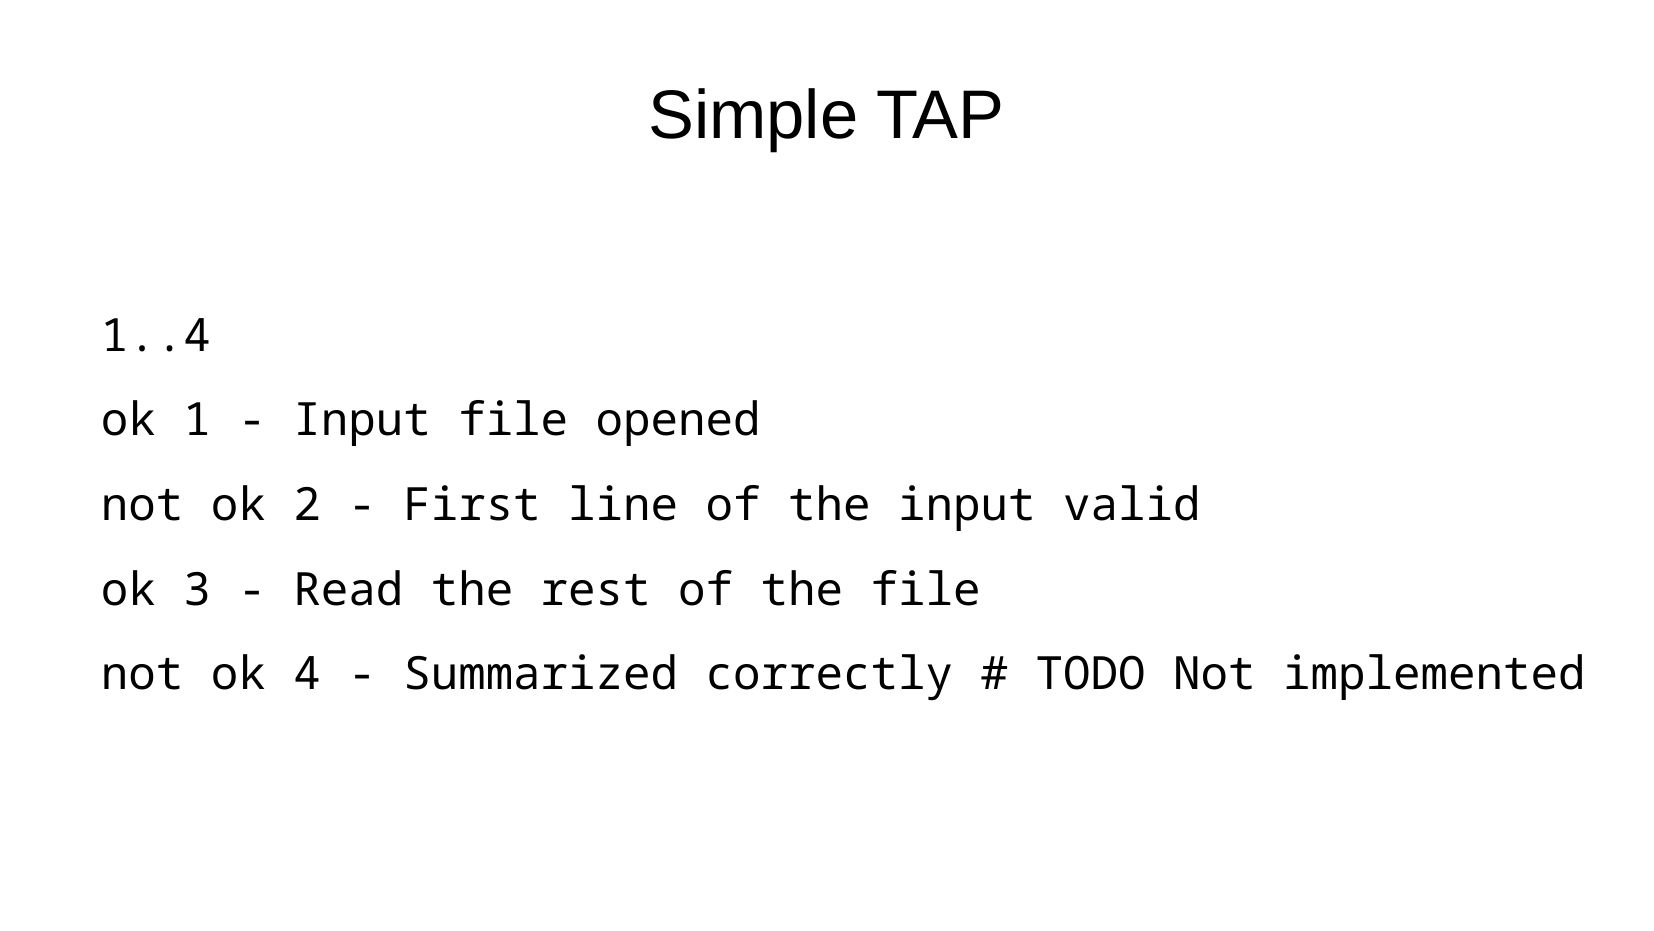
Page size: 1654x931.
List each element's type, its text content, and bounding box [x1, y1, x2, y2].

list 1..4 ok 1 - Input file opened not ok 2 - First line of the input valid ok 3 - Read the rest of the file not ok 4 - Summarized correctly # TODO Not implemented [30, 217, 1606, 758]
title Simple TAP [82, 37, 1571, 193]
